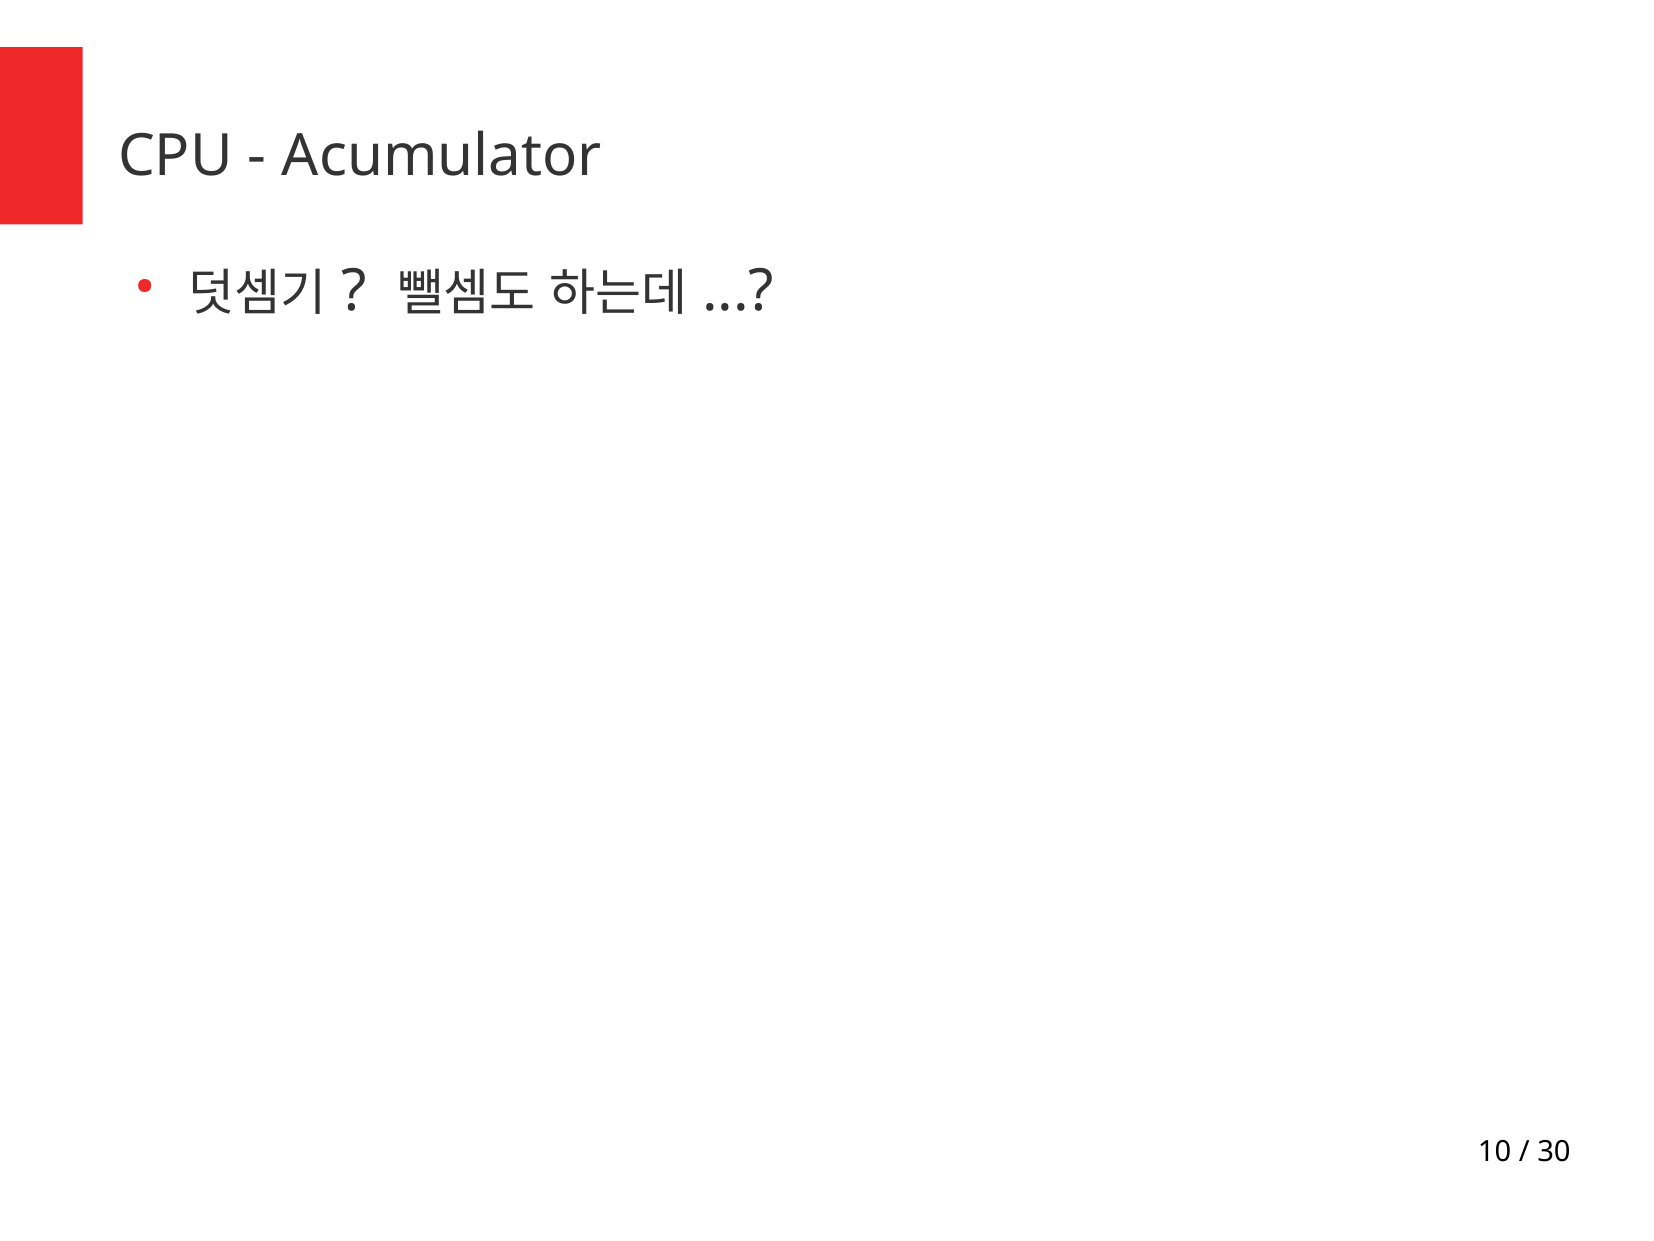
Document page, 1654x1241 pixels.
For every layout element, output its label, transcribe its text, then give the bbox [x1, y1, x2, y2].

title CPU - Acumulator [118, 49, 1571, 257]
list 덧셈기? 뺄셈도 하는데...? [118, 248, 1595, 1182]
